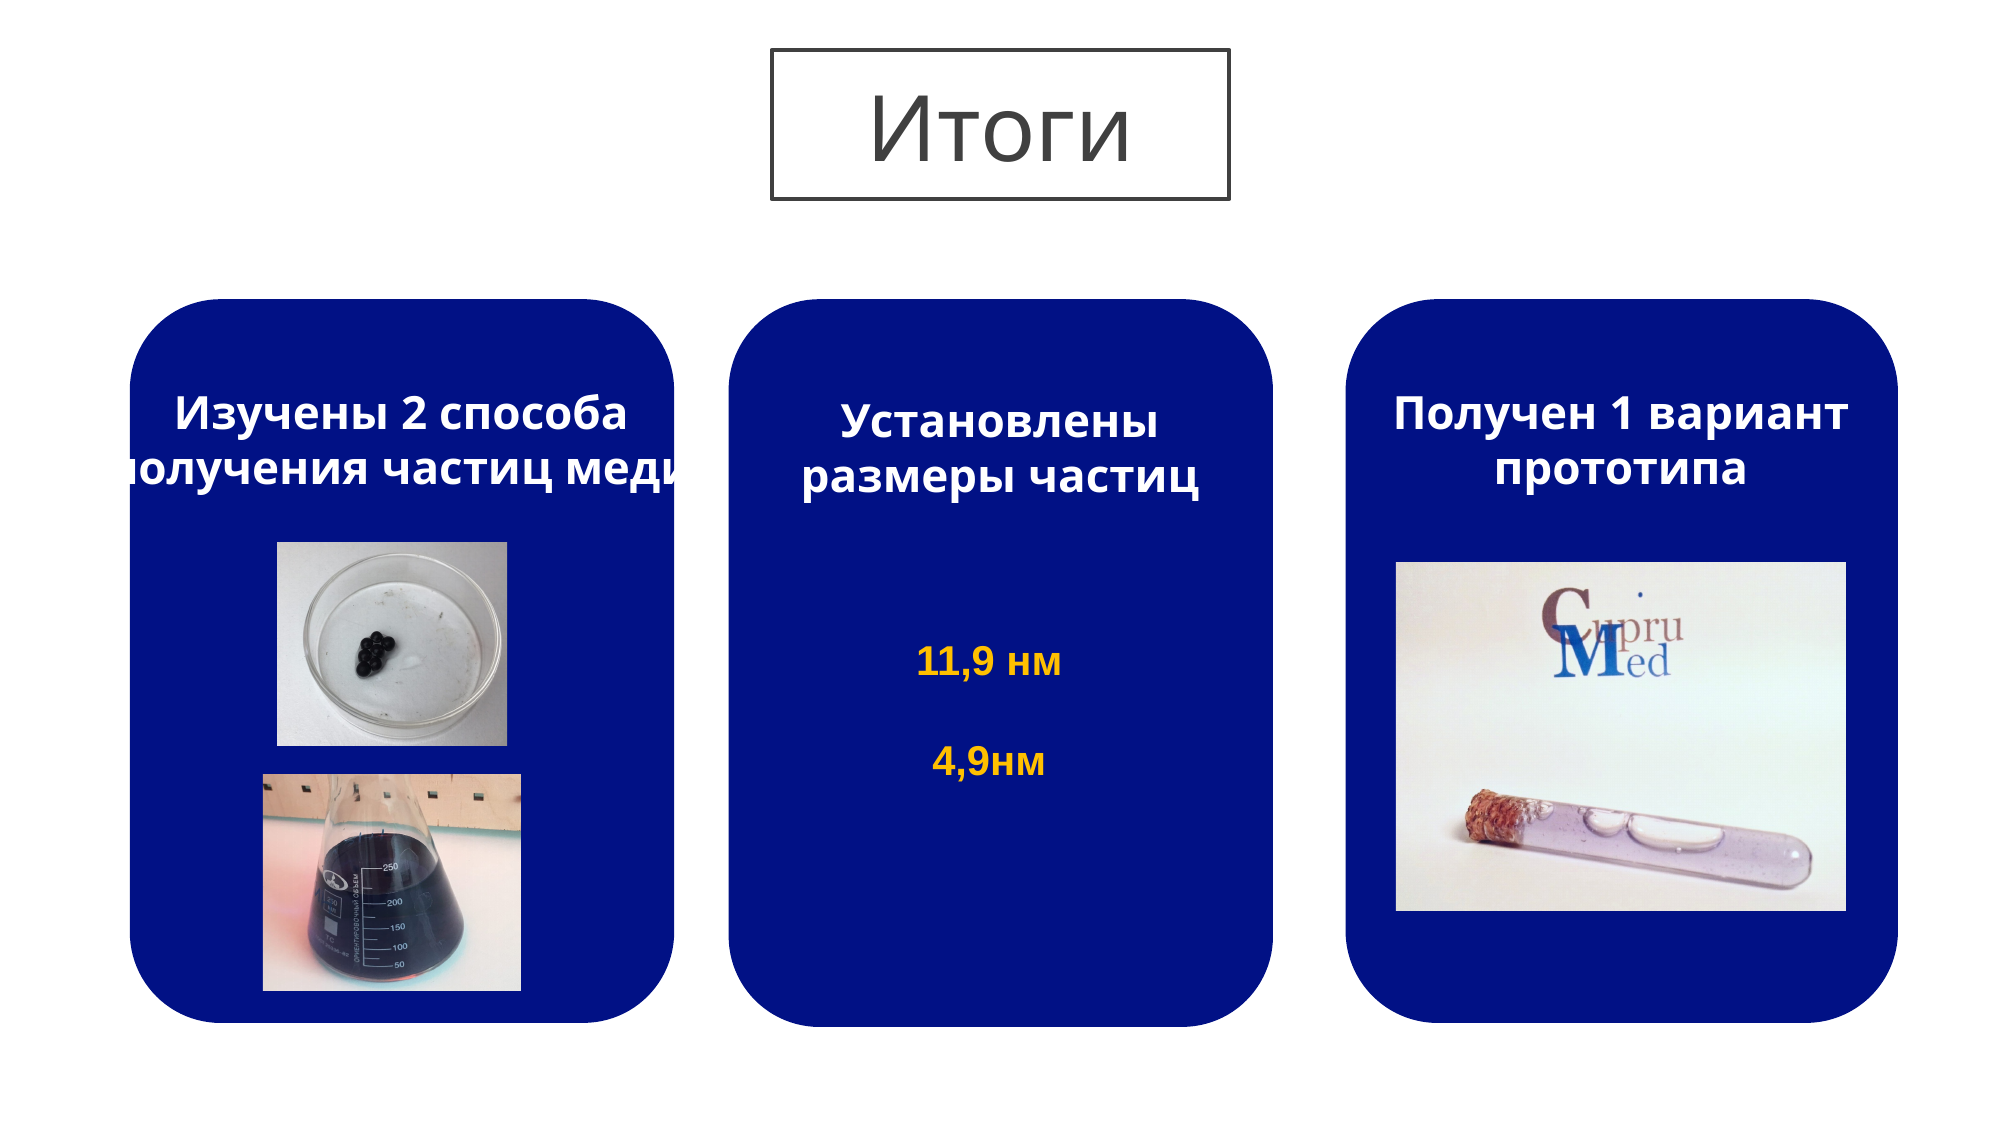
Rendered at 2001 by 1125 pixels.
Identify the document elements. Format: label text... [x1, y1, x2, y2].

text_box Установлены размеры частиц [716, 383, 1284, 509]
text_box [1347, 299, 1897, 375]
text_box Итоги [771, 49, 1230, 200]
picture [277, 542, 508, 746]
text_box Получен 1 вариант прототипа [1301, 375, 1941, 501]
text_box 11,9 нм 4,9нм [860, 634, 1119, 784]
text_box [1345, 501, 1898, 1023]
text_box [131, 299, 673, 375]
text_box Изучены 2 способа получения частиц меди [81, 375, 721, 501]
text_box [728, 299, 1273, 383]
text_box [129, 501, 675, 1023]
text_box [728, 509, 1273, 1027]
picture [1395, 562, 1846, 911]
picture [262, 774, 522, 992]
